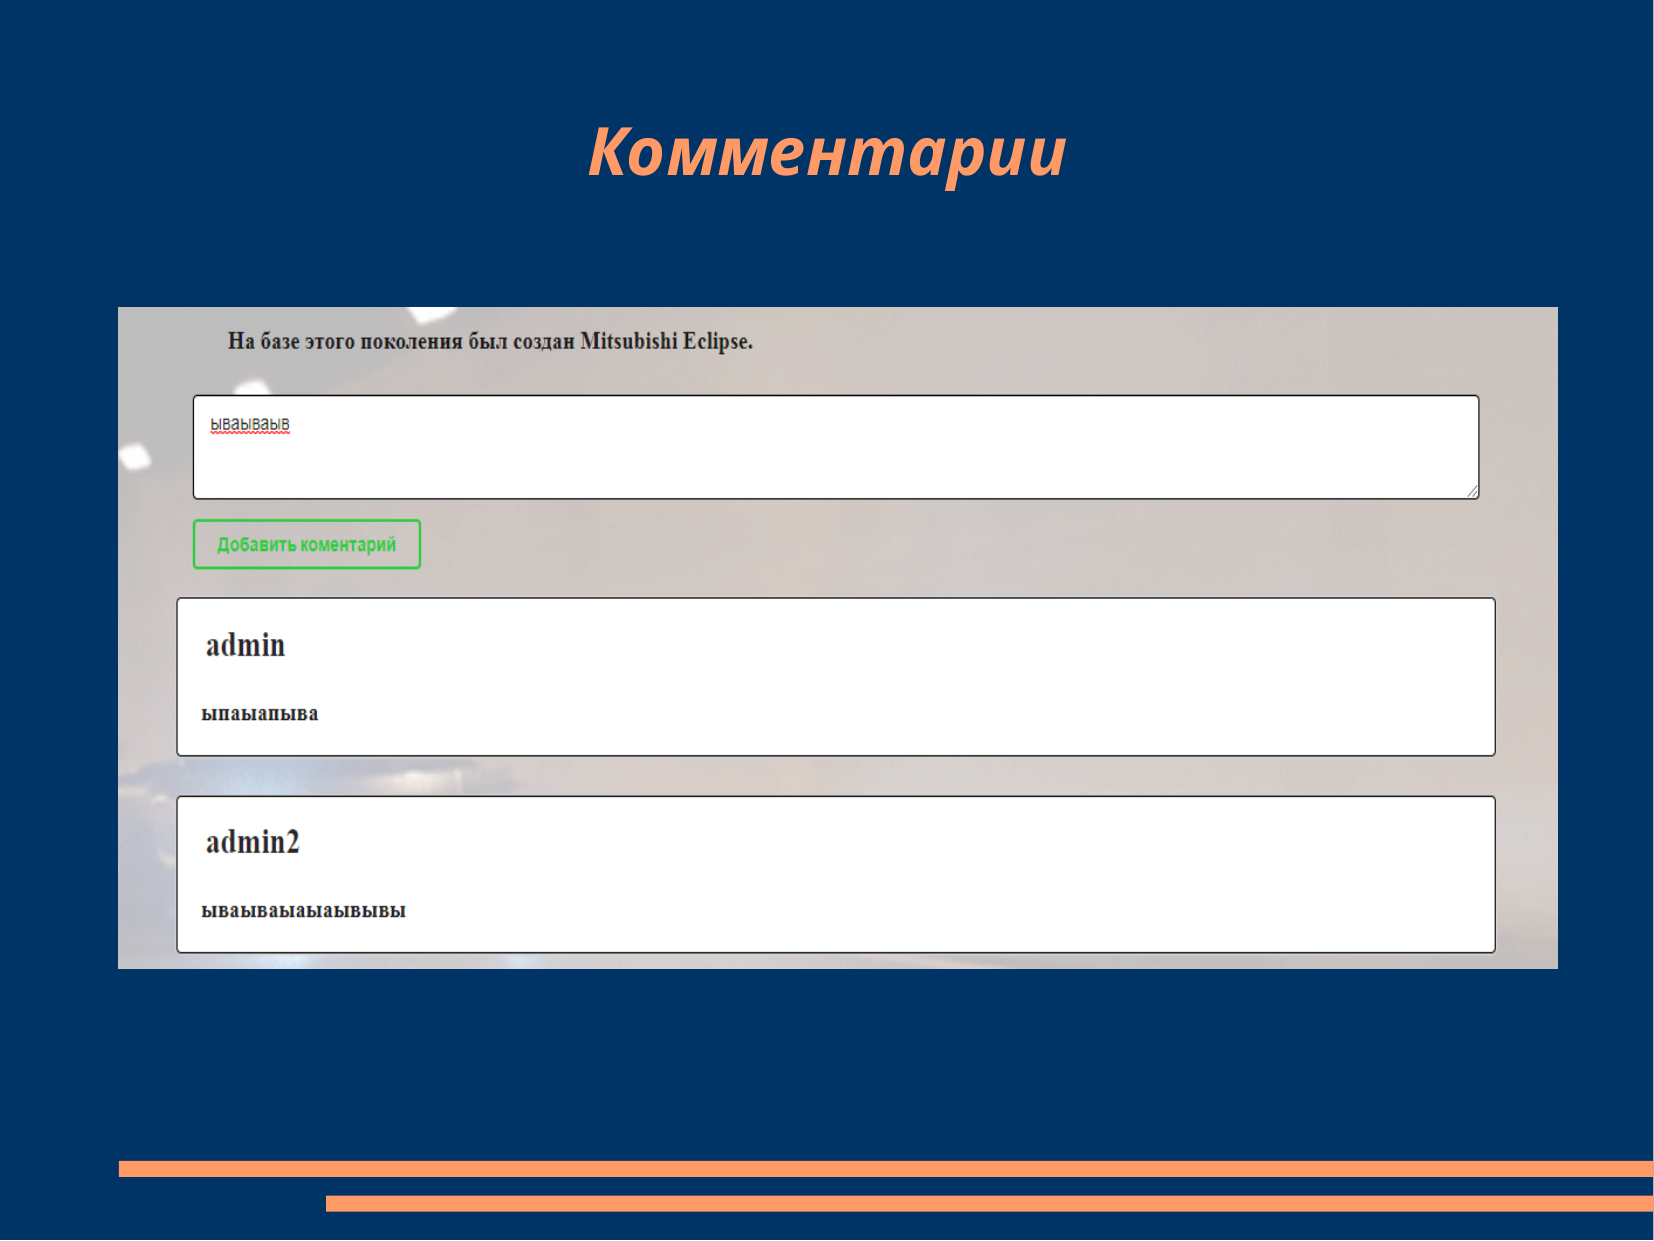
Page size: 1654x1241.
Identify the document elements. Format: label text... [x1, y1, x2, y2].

picture [118, 307, 1558, 969]
title Комментарии [121, 46, 1534, 254]
